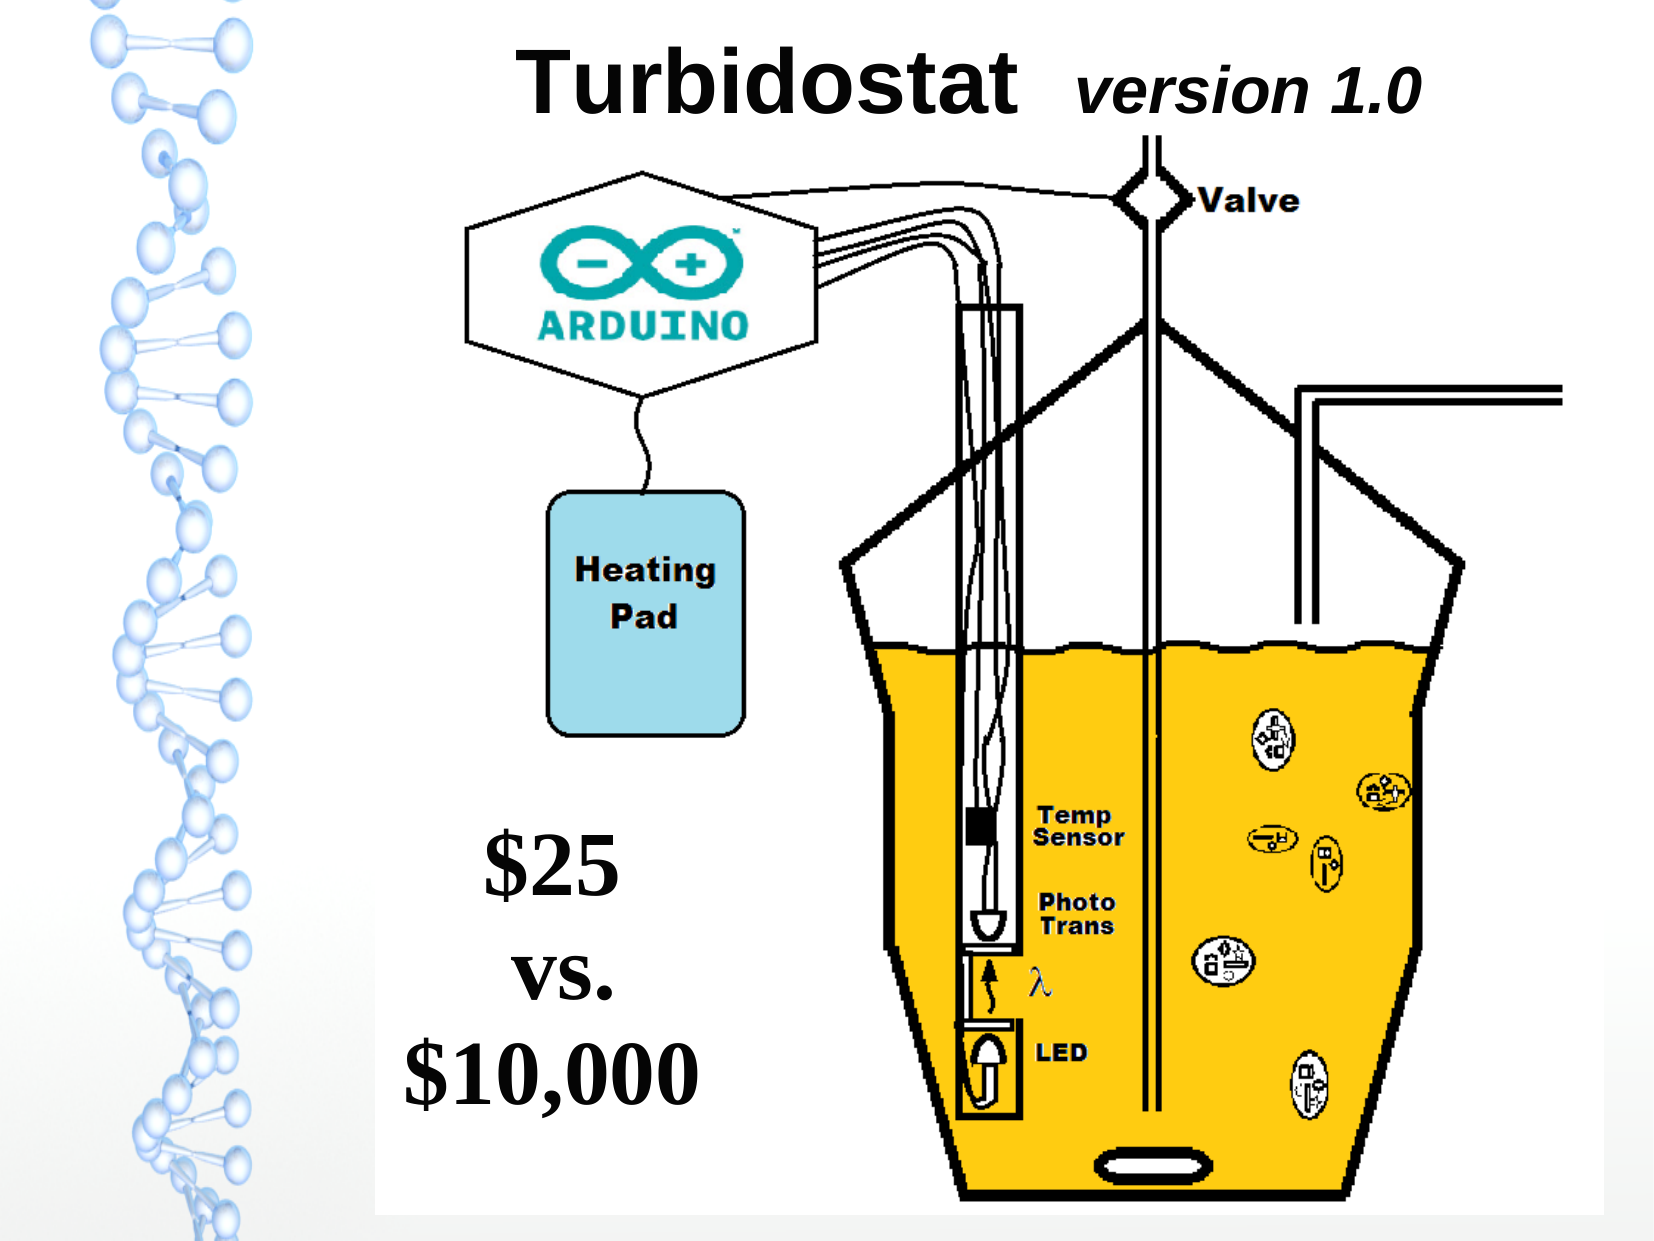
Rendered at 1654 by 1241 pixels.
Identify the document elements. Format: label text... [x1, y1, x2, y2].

picture [0, 0, 1654, 1241]
text_box Turbidostat version 1.0 [375, 14, 1564, 145]
title $25 vs. $10,000 [295, 809, 811, 1128]
